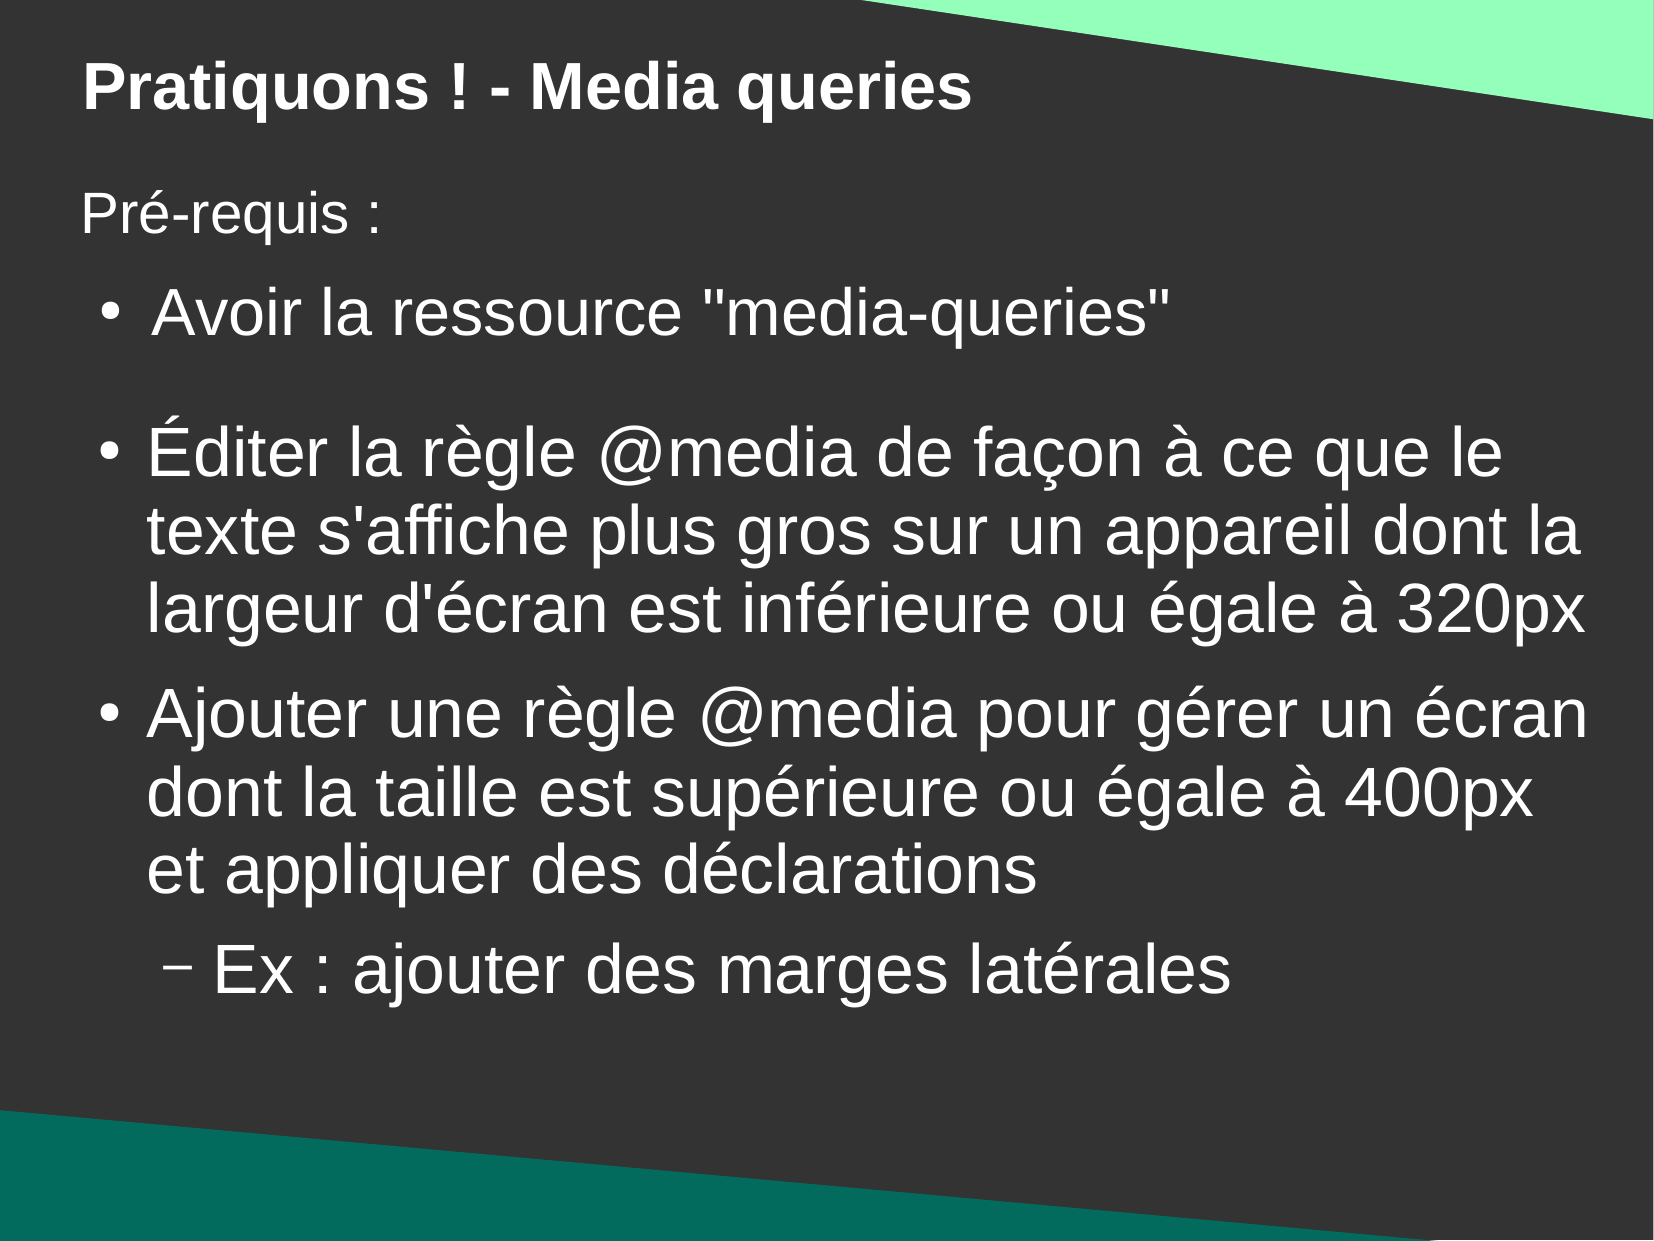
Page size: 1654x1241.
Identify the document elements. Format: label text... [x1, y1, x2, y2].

text_box [861, 0, 1654, 120]
list Pré-requis : Avoir la ressource "media-queries" [80, 180, 1620, 367]
title Pratiquons ! - Media queries [82, 49, 1571, 152]
list Éditer la règle @media de façon à ce que le texte s'affiche plus gros sur un appareil dont la largeur d'écran est inférieure ou égale à 320px Ajouter une règle @media pour gérer un écran dont la taille est supérieure ou égale à 400px et appliquer des déclarations Ex : ajouter des marges latérales [80, 413, 1605, 1017]
